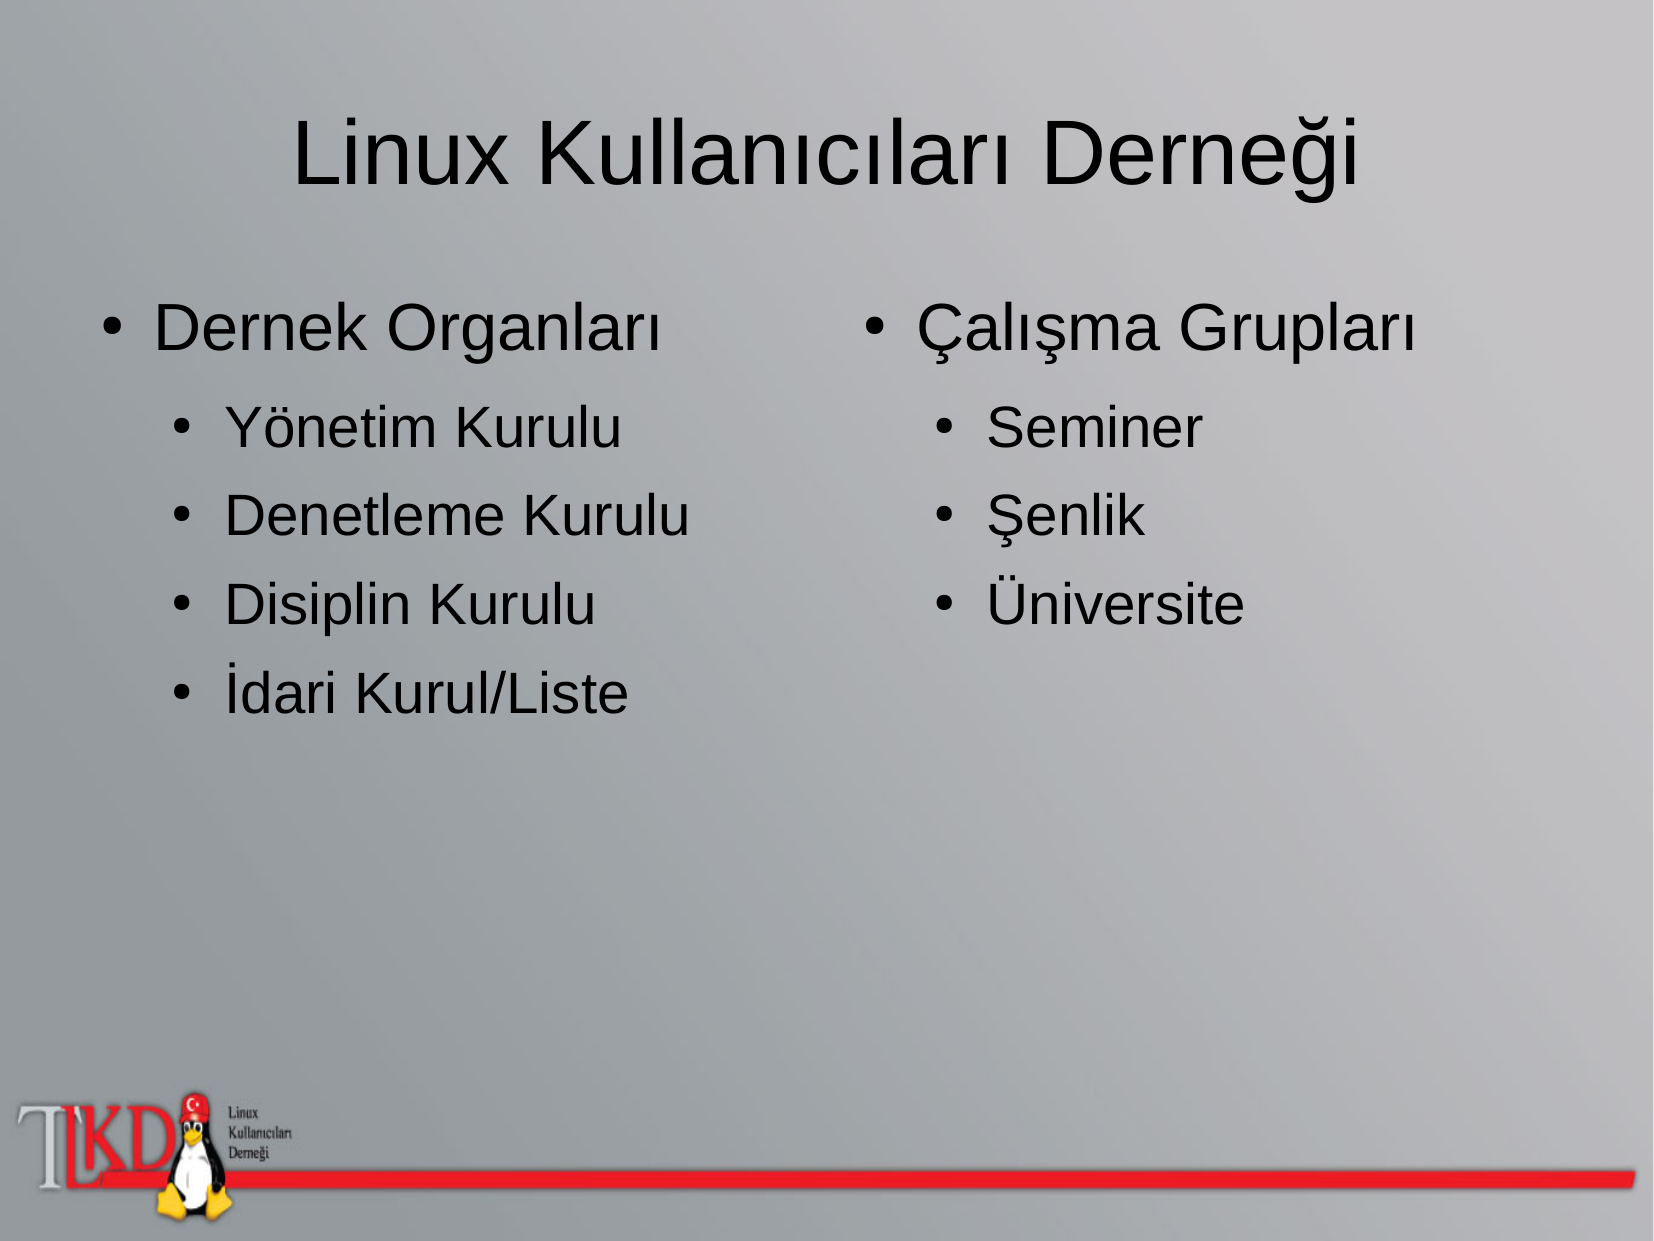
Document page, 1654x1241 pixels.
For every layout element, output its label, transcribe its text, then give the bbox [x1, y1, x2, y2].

list Dernek Organları Yönetim Kurulu Denetleme Kurulu Disiplin Kurulu İdari Kurul/Liste [82, 290, 809, 1109]
title Linux Kullanıcıları Derneği [82, 49, 1571, 257]
picture [0, 0, 1654, 1241]
list Çalışma Grupları Seminer Şenlik Üniversite [845, 290, 1572, 1109]
